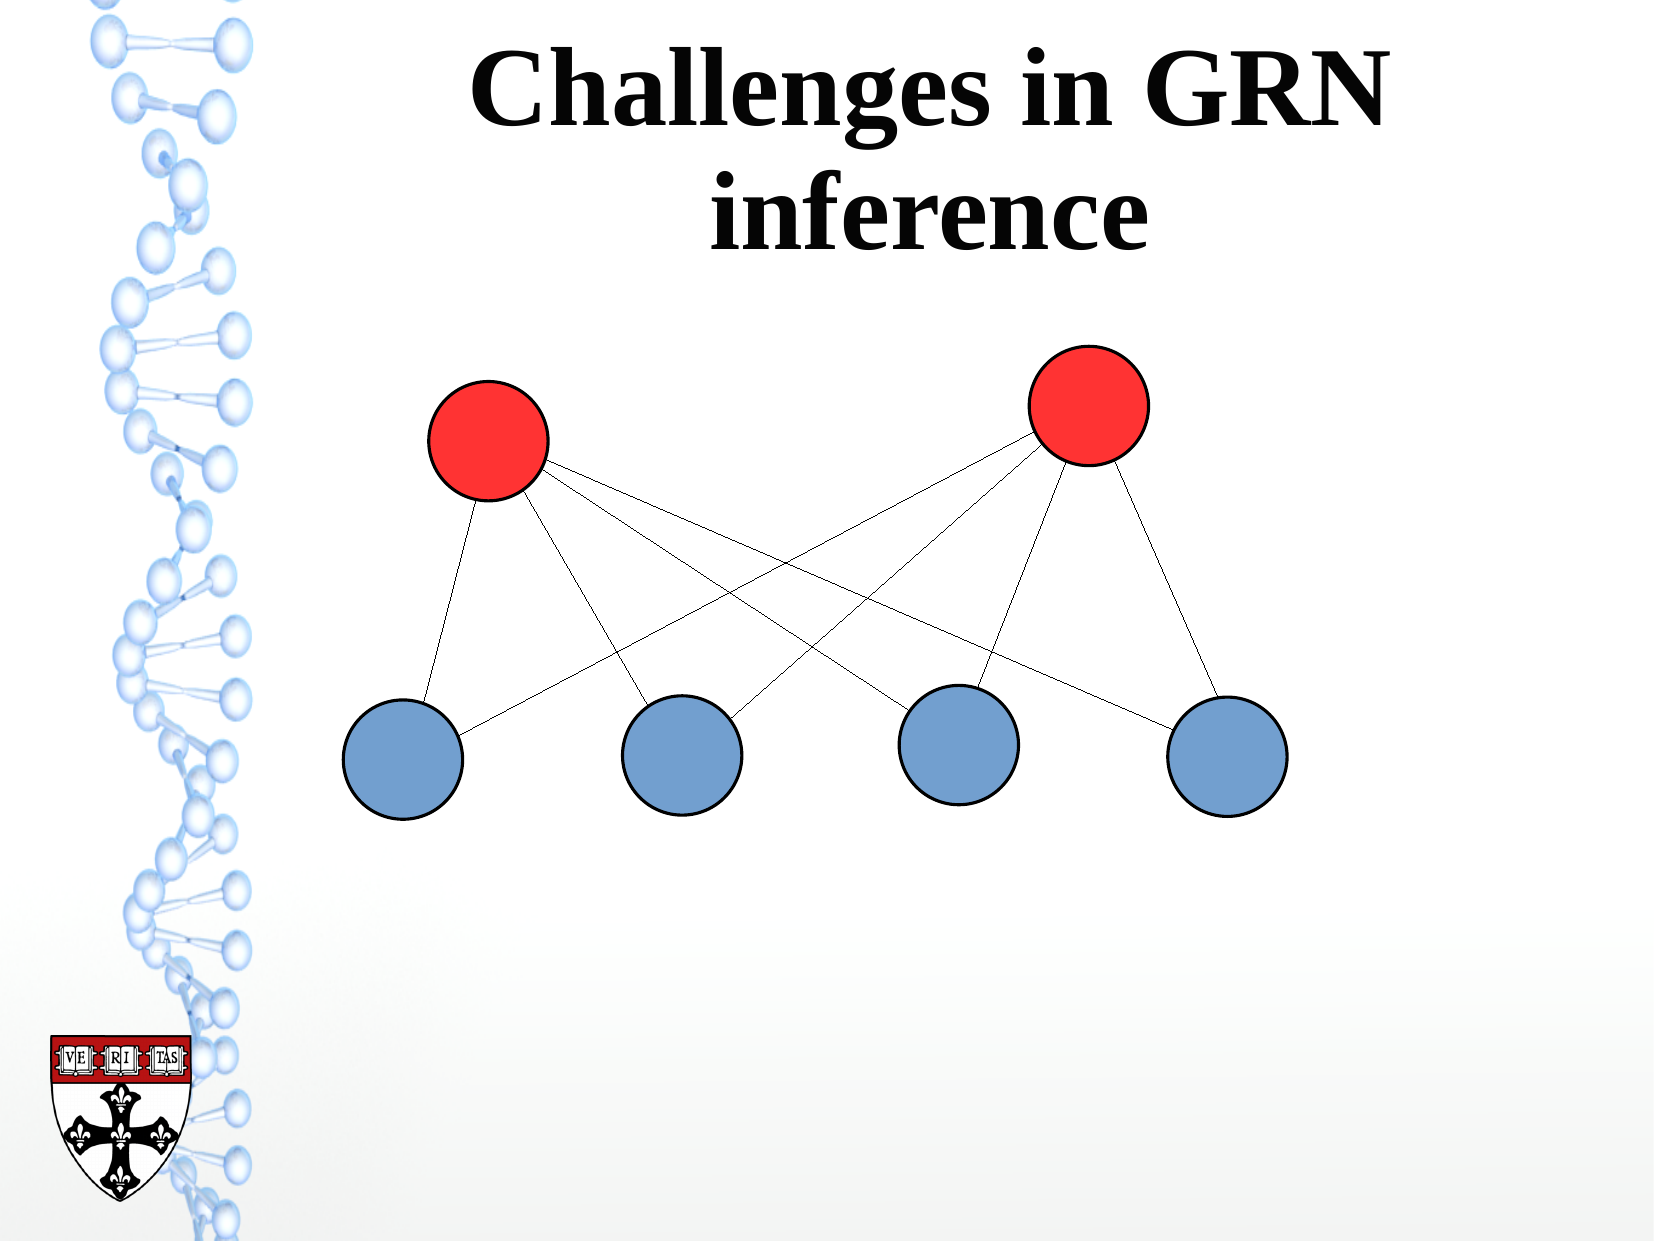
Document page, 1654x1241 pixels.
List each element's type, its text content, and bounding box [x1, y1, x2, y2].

text_box [899, 685, 1019, 805]
text_box [1167, 697, 1288, 817]
text_box [343, 699, 463, 820]
text_box [1029, 346, 1149, 466]
picture [0, 0, 1654, 1241]
text_box [622, 695, 742, 816]
title Challenges in GRN inference [265, 24, 1595, 275]
text_box [428, 381, 549, 501]
